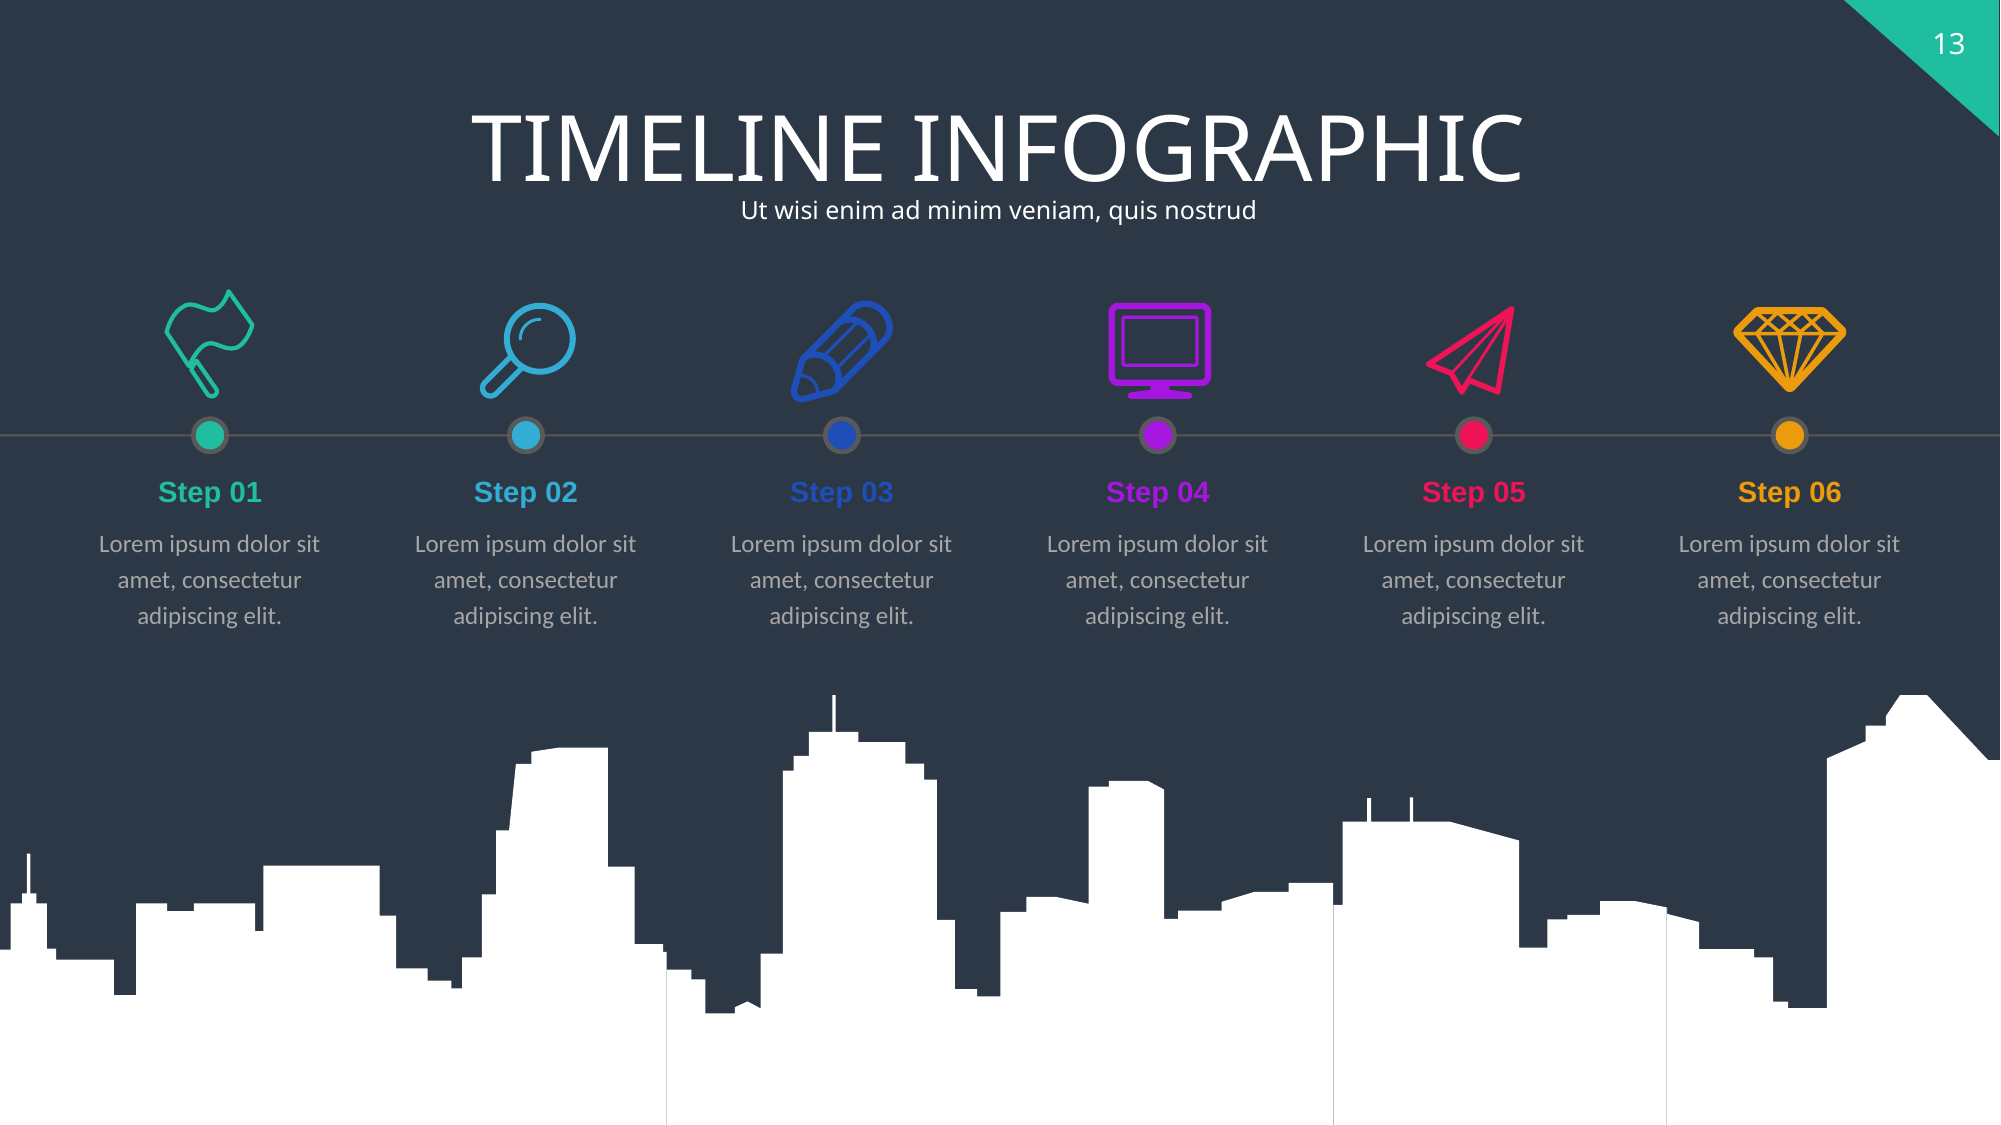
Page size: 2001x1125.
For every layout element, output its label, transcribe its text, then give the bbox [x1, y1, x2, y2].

text_box Step 04 [1091, 466, 1225, 514]
text_box Lorem ipsum dolor sit amet, consectetur adipiscing elit. [72, 514, 348, 637]
text_box Lorem ipsum dolor sit amet, consectetur adipiscing elit. [1019, 514, 1296, 637]
text_box Step 01 [143, 466, 277, 514]
text_box Lorem ipsum dolor sit amet, consectetur adipiscing elit. [388, 514, 664, 637]
text_box Step 06 [1723, 466, 1857, 514]
text_box [479, 302, 576, 399]
text_box [1457, 418, 1491, 452]
text_box [790, 300, 893, 403]
text_box [825, 418, 859, 452]
text_box [509, 418, 543, 452]
text_box [0, 695, 2000, 1125]
title TIMELINE INFOGRAPHIC [113, 95, 1886, 205]
text_box Step 05 [1407, 466, 1541, 514]
list Ut wisi enim ad minim veniam, quis nostrud [278, 191, 1720, 232]
text_box Lorem ipsum dolor sit amet, consectetur adipiscing elit. [1651, 514, 1928, 637]
text_box Step 02 [459, 466, 593, 514]
text_box [1733, 307, 1847, 392]
text_box Lorem ipsum dolor sit amet, consectetur adipiscing elit. [1335, 514, 1612, 637]
text_box [1141, 418, 1175, 452]
text_box Step 03 [775, 466, 909, 514]
text_box [1108, 302, 1212, 399]
text_box [193, 418, 227, 452]
text_box [1773, 418, 1807, 452]
text_box Lorem ipsum dolor sit amet, consectetur adipiscing elit. [703, 514, 980, 637]
text_box [1426, 306, 1515, 395]
